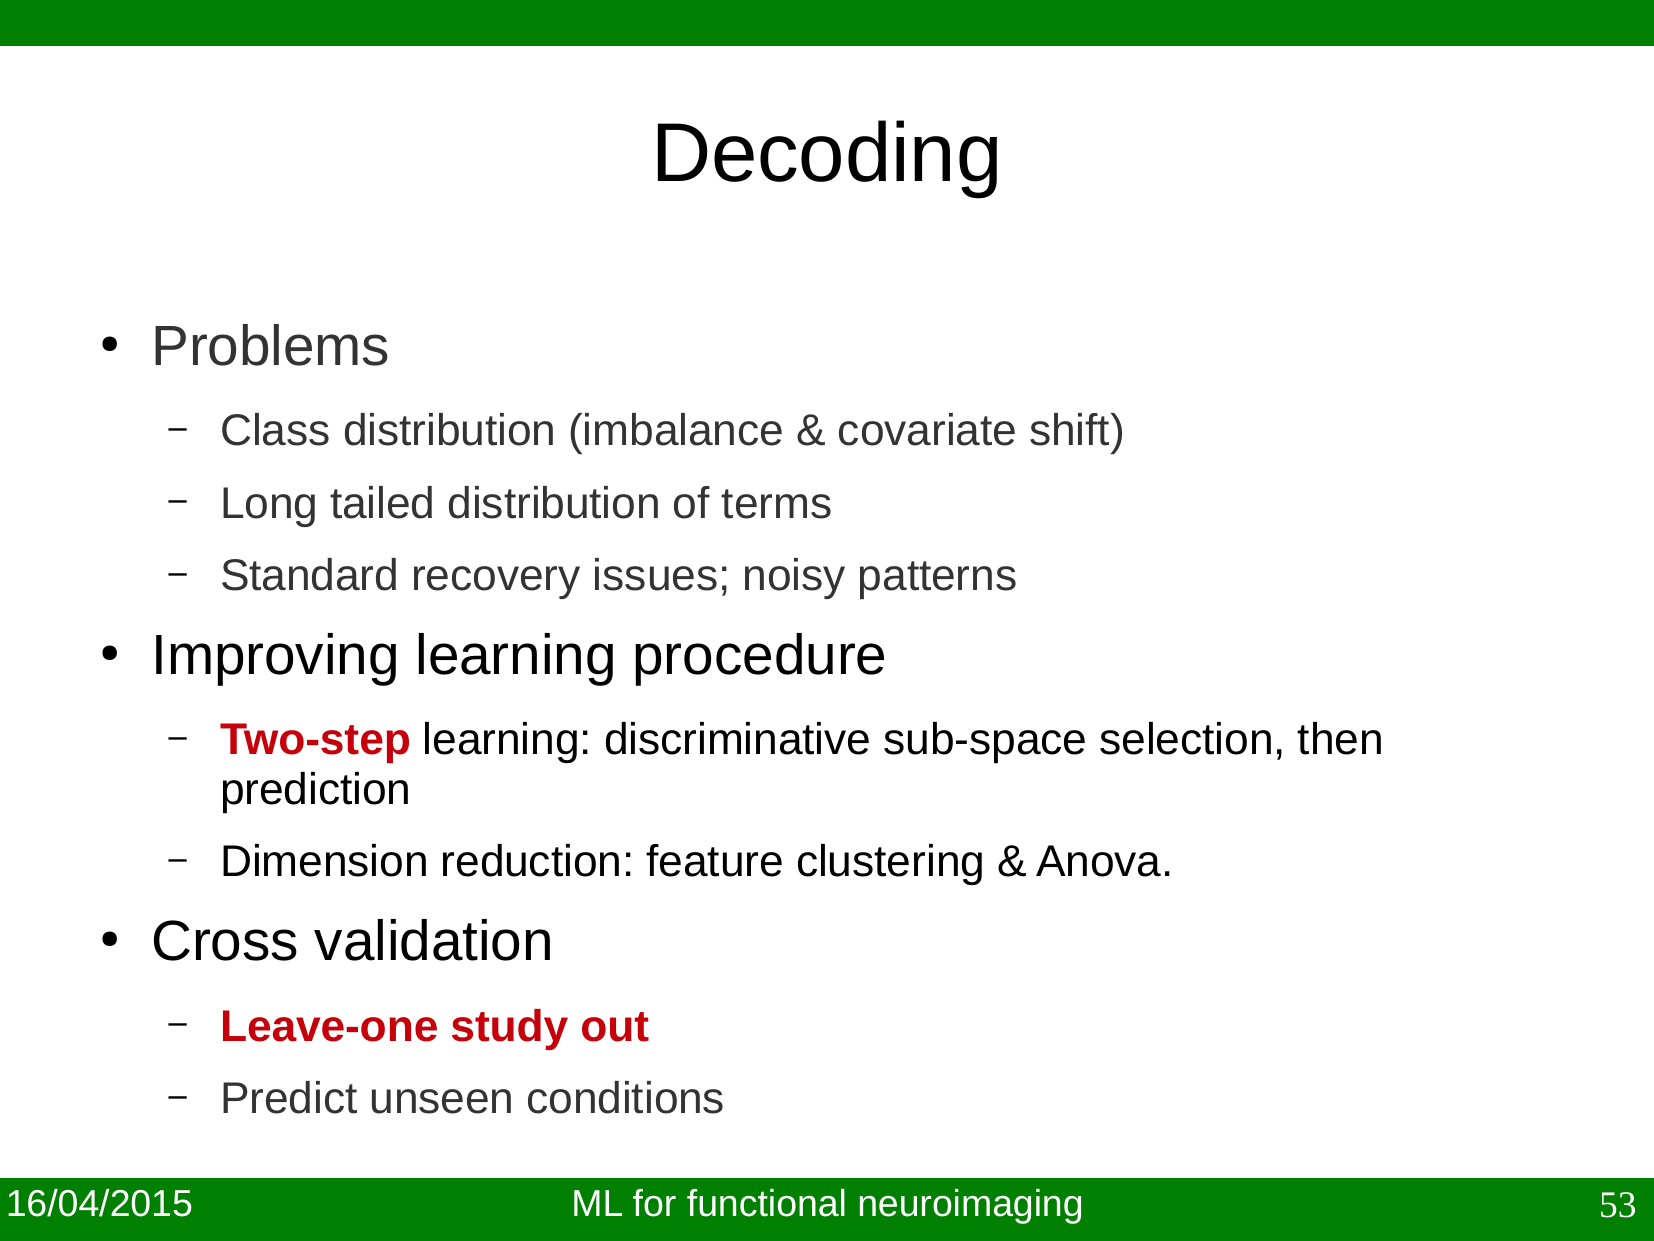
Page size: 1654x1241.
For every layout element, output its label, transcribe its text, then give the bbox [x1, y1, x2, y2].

list Problems Class distribution (imbalance & covariate shift) Long tailed distribution of terms Standard recovery issues; noisy patterns Improving learning procedure Two-step learning: discriminative sub-space selection, then prediction Dimension reduction: feature clustering & Anova. Cross validation Leave-one study out Predict unseen conditions [82, 313, 1576, 1126]
title Decoding [82, 49, 1571, 257]
